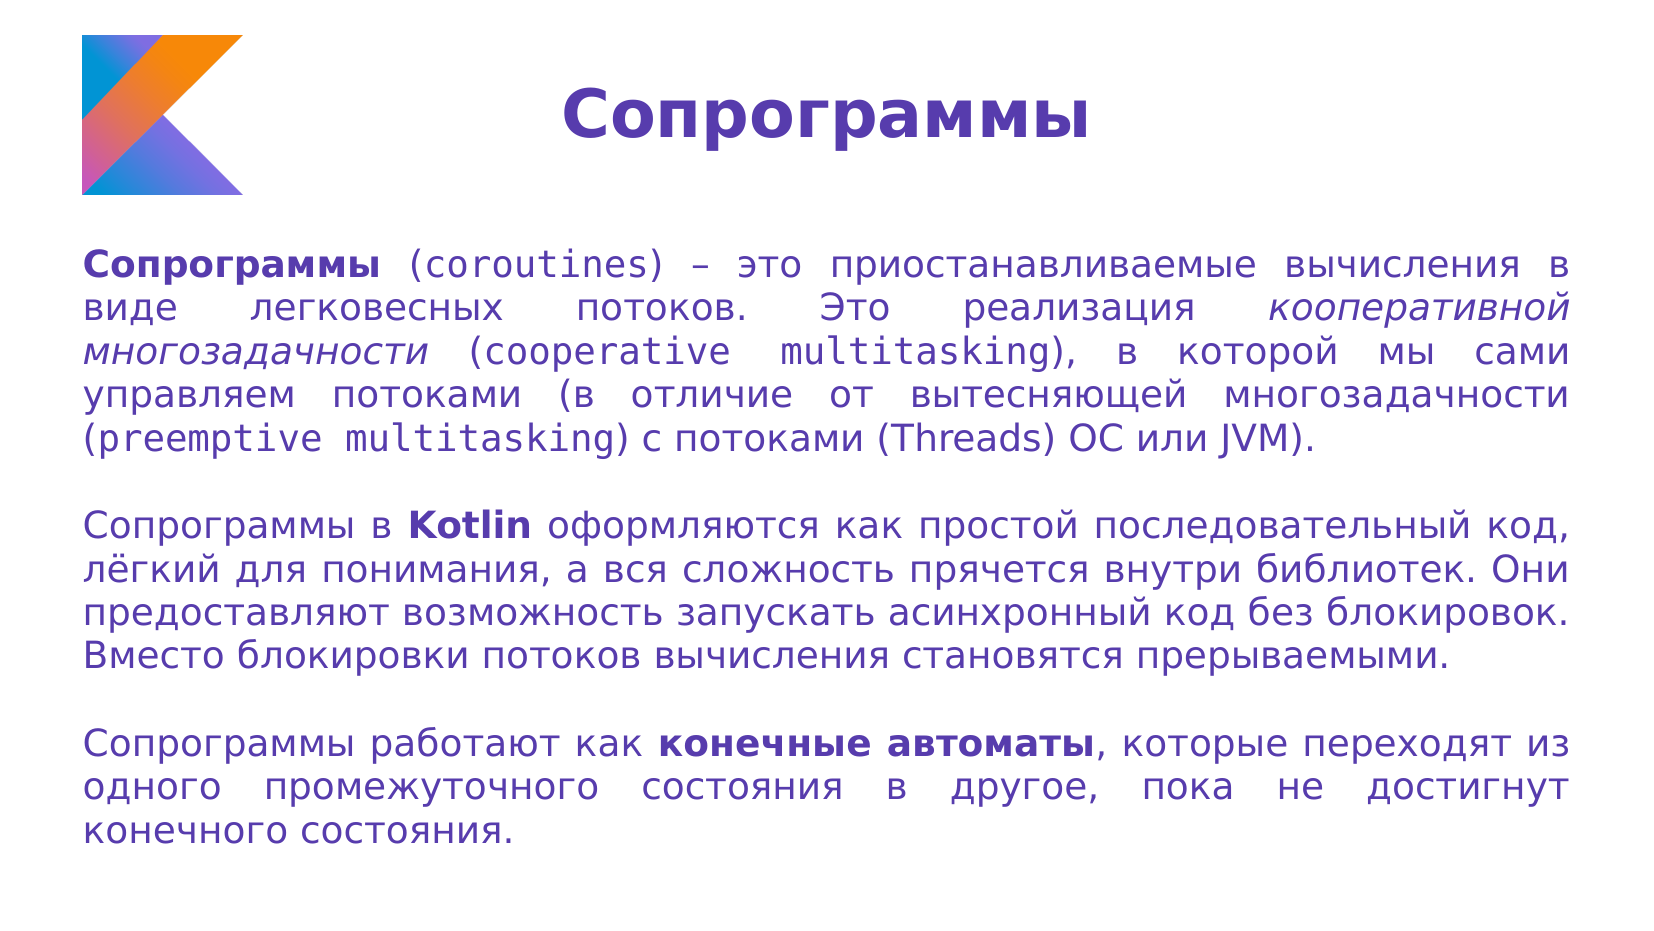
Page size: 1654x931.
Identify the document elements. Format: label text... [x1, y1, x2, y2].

subtitle Сопрограммы (coroutines) – это приостанавливаемые вычисления в виде легковесных потоков. Это реализация кооперативной многозадачности (cooperative multitasking), в которой мы сами управляем потоками (в отличие от вытесняющей многозадачности (preemptive multitasking) с потоками (Threads) ОС или JVM). Сопрограммы в Kotlin оформляются как простой последовательный код, лёгкий для понимания, а вся сложность прячется внутри библиотек. Они предоставляют возможность запускать асинхронный код без блокировок. Вместо блокировки потоков вычисления становятся прерываемыми. Сопрограммы работают как конечные автоматы, которые переходят из одного промежуточного состояния в другое, пока не достигнут конечного состояния. [82, 239, 1571, 855]
title Сопрограммы [243, 37, 1571, 193]
picture [82, 35, 243, 195]
